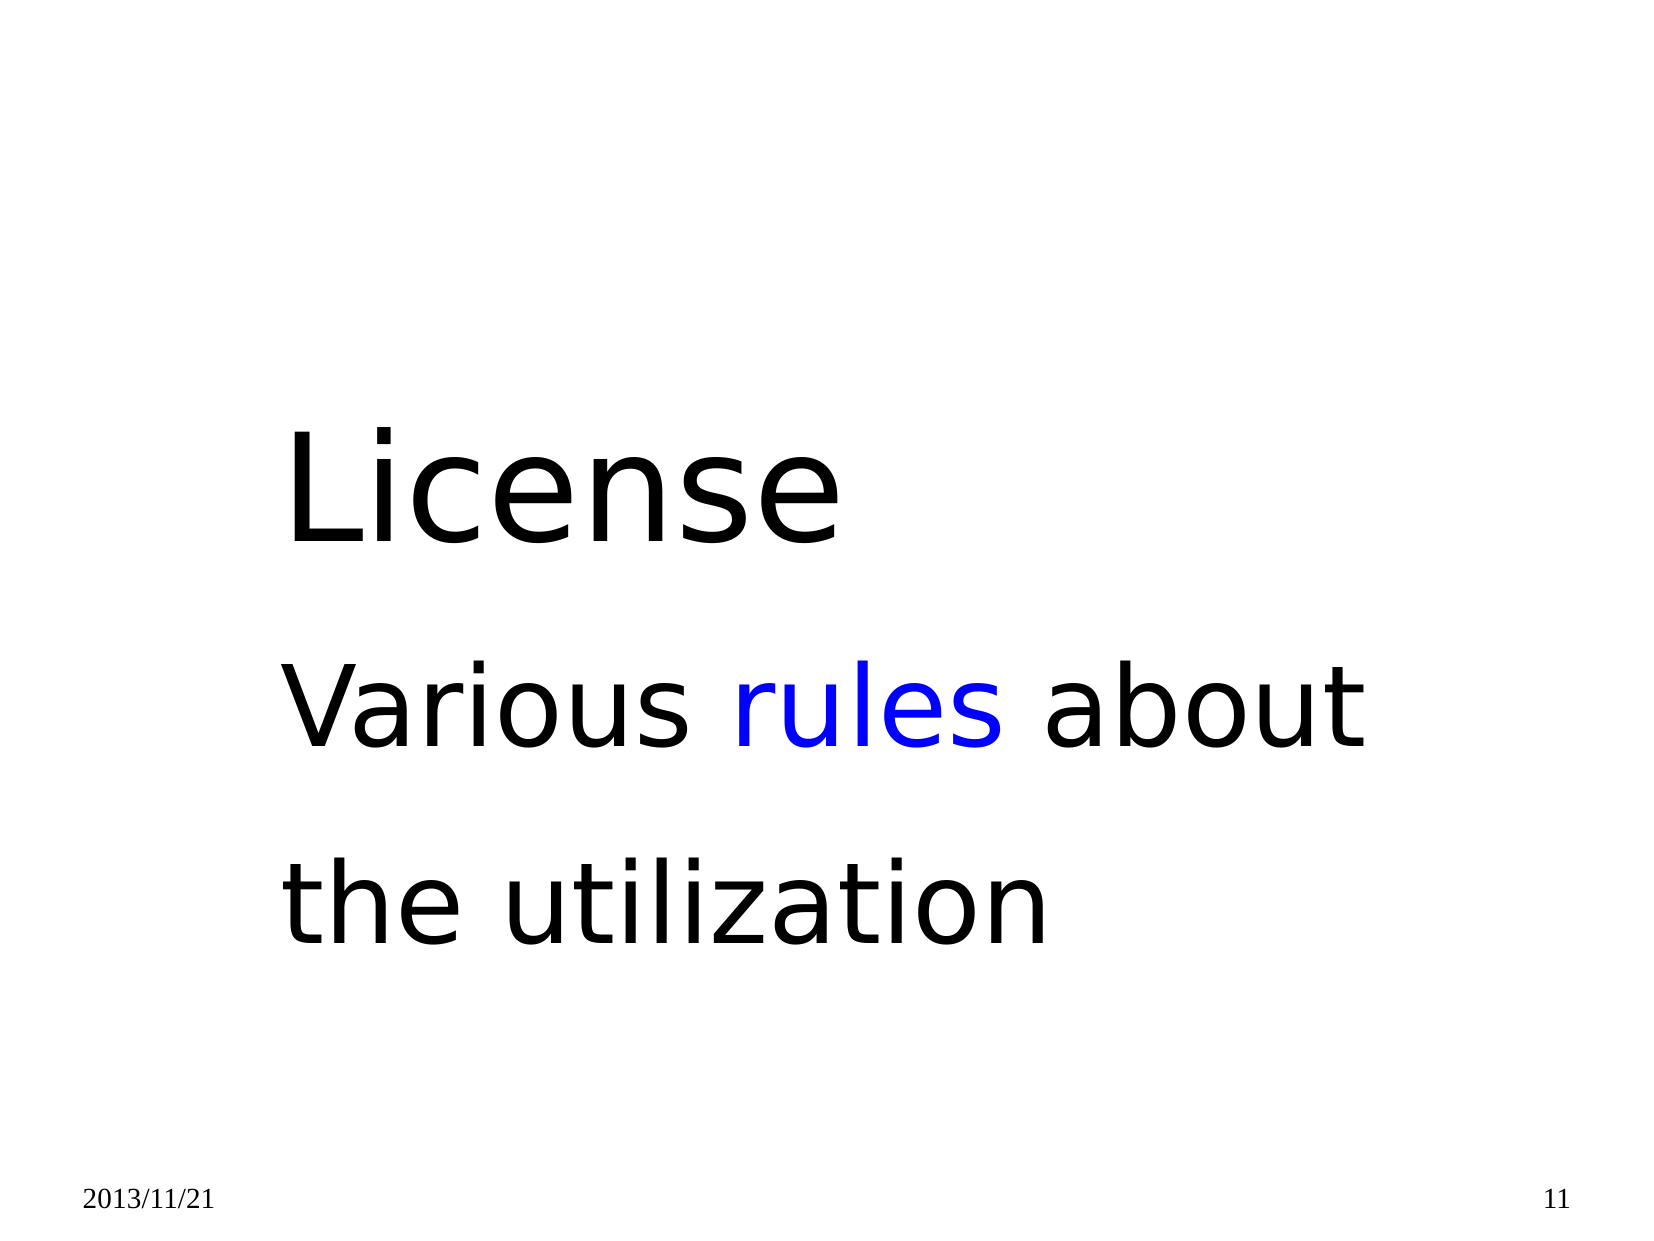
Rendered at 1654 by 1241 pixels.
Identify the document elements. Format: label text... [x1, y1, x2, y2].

text_box License Various rules about the utilization [265, 307, 1418, 894]
